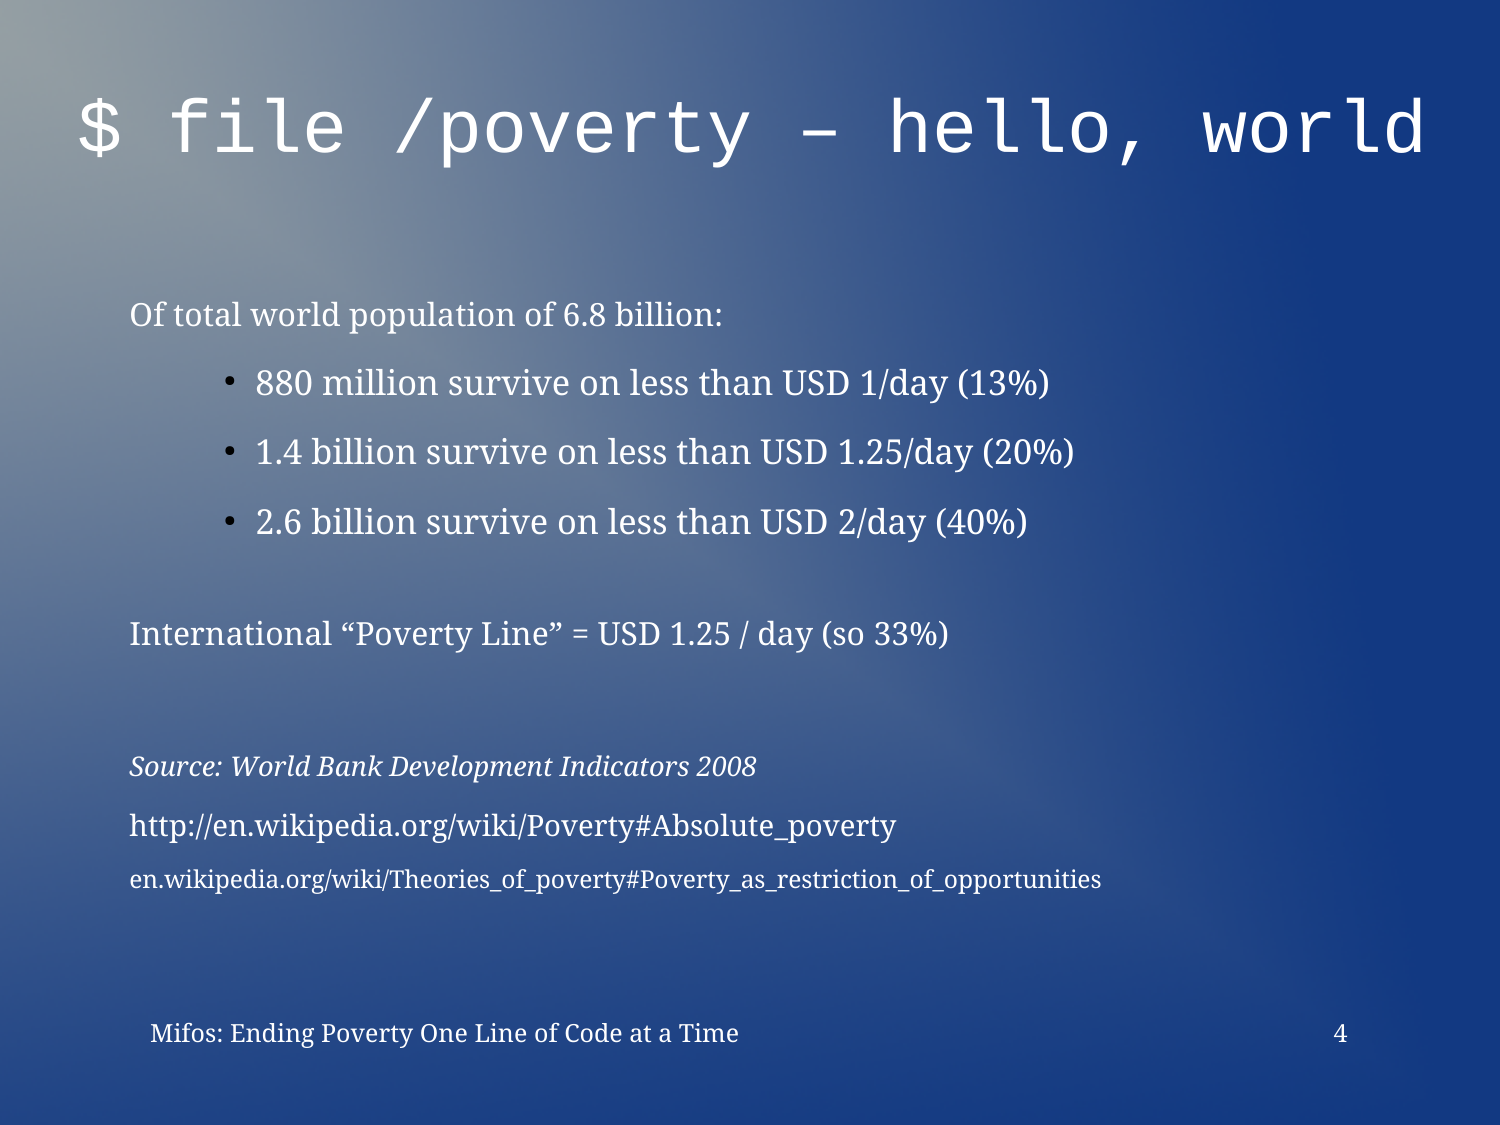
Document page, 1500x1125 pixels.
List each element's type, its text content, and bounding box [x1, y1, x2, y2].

title $ file /poverty – hello, world [62, 62, 1450, 175]
list Of total world population of 6.8 billion: 880 million survive on less than USD 1/day (13%) 1.4 billion survive on less than USD 1.25/day (20%) 2.6 billion survive on less than USD 2/day (40%) International “Poverty Line” = USD 1.25 / day (so 33%) Source: World Bank Development Indicators 2008 http://en.wikipedia.org/wiki/Poverty#Absolute_poverty en.wikipedia.org/wiki/Theories_of_poverty#Poverty_as_restriction_of_opportunities [112, 262, 1363, 913]
footer Mifos: Ending Poverty One Line of Code at a Time [135, 1009, 885, 1070]
slide_number <number> [1012, 1009, 1363, 1070]
picture [0, 0, 1500, 1125]
